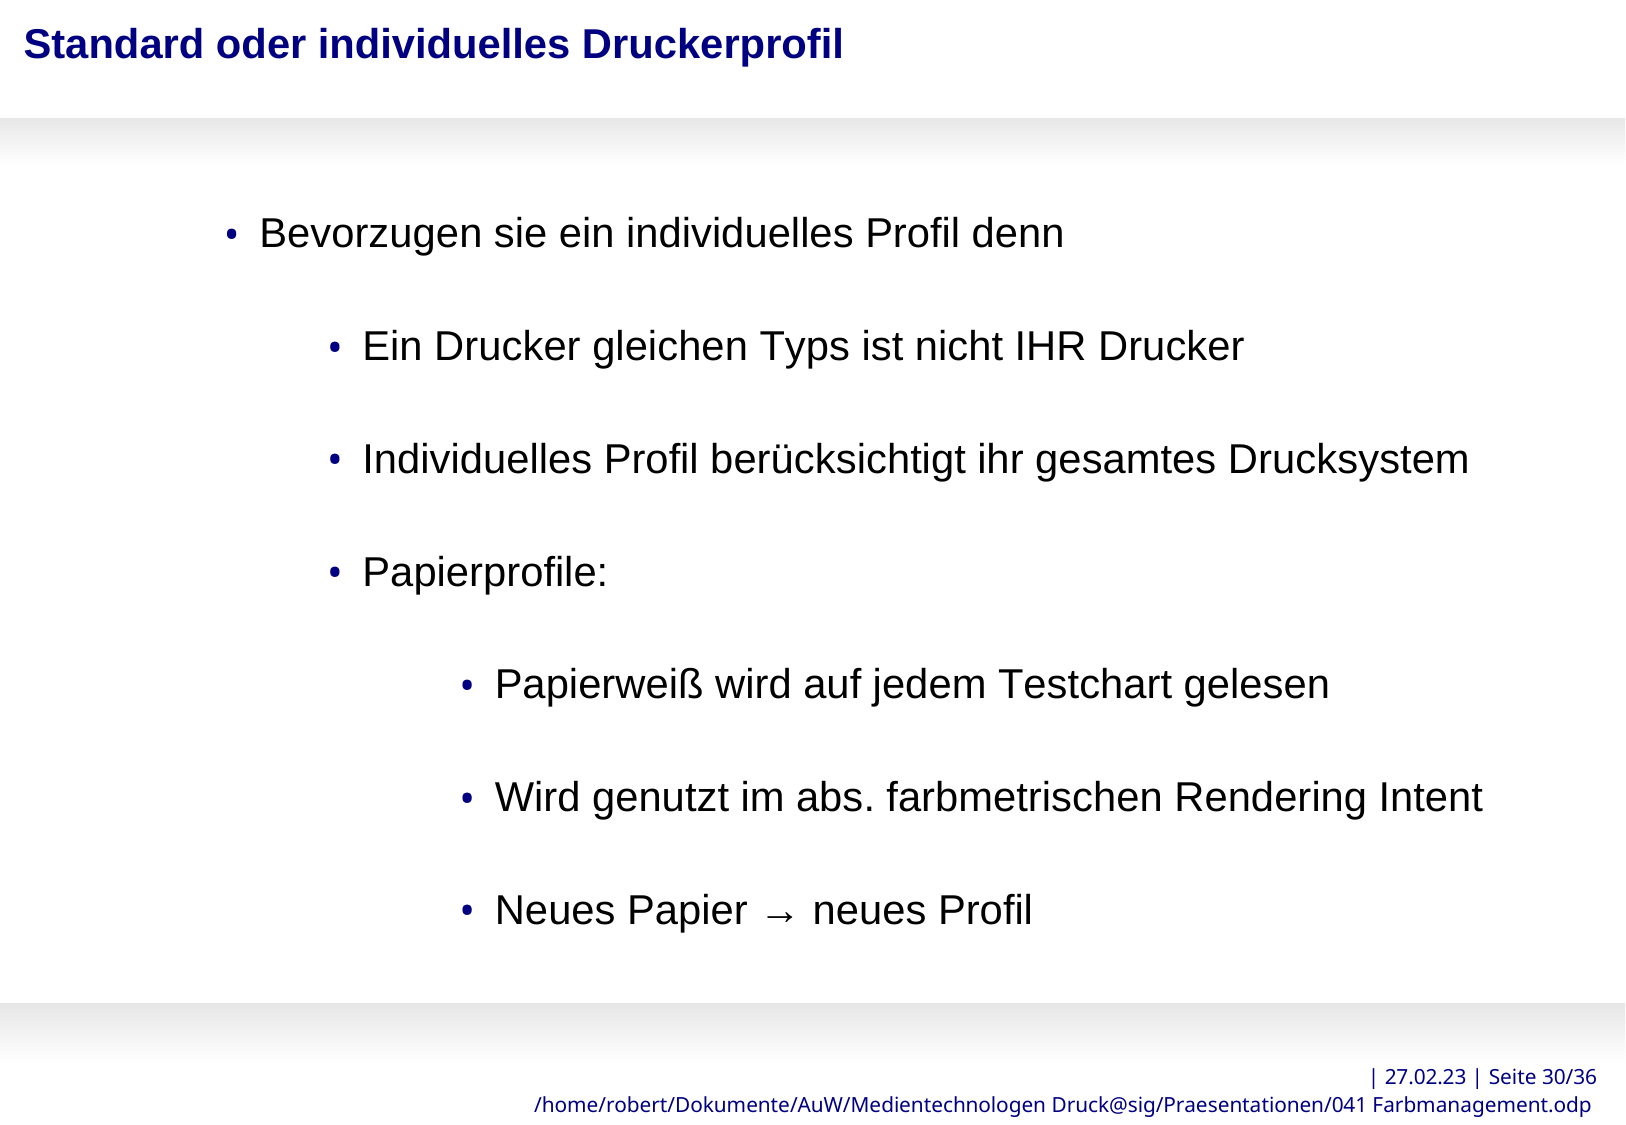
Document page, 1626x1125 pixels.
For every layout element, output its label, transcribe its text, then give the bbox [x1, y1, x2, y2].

list Bevorzugen sie ein individuelles Profil denn Ein Drucker gleichen Typs ist nicht IHR Drucker Individuelles Profil berücksichtigt ihr gesamtes Drucksystem Papierprofile: Papierweiß wird auf jedem Testchart gelesen Wird genutzt im abs. farbmetrischen Rendering Intent Neues Papier → neues Profil [177, 200, 1588, 926]
title Standard oder individuelles Druckerprofil [23, 11, 1600, 130]
